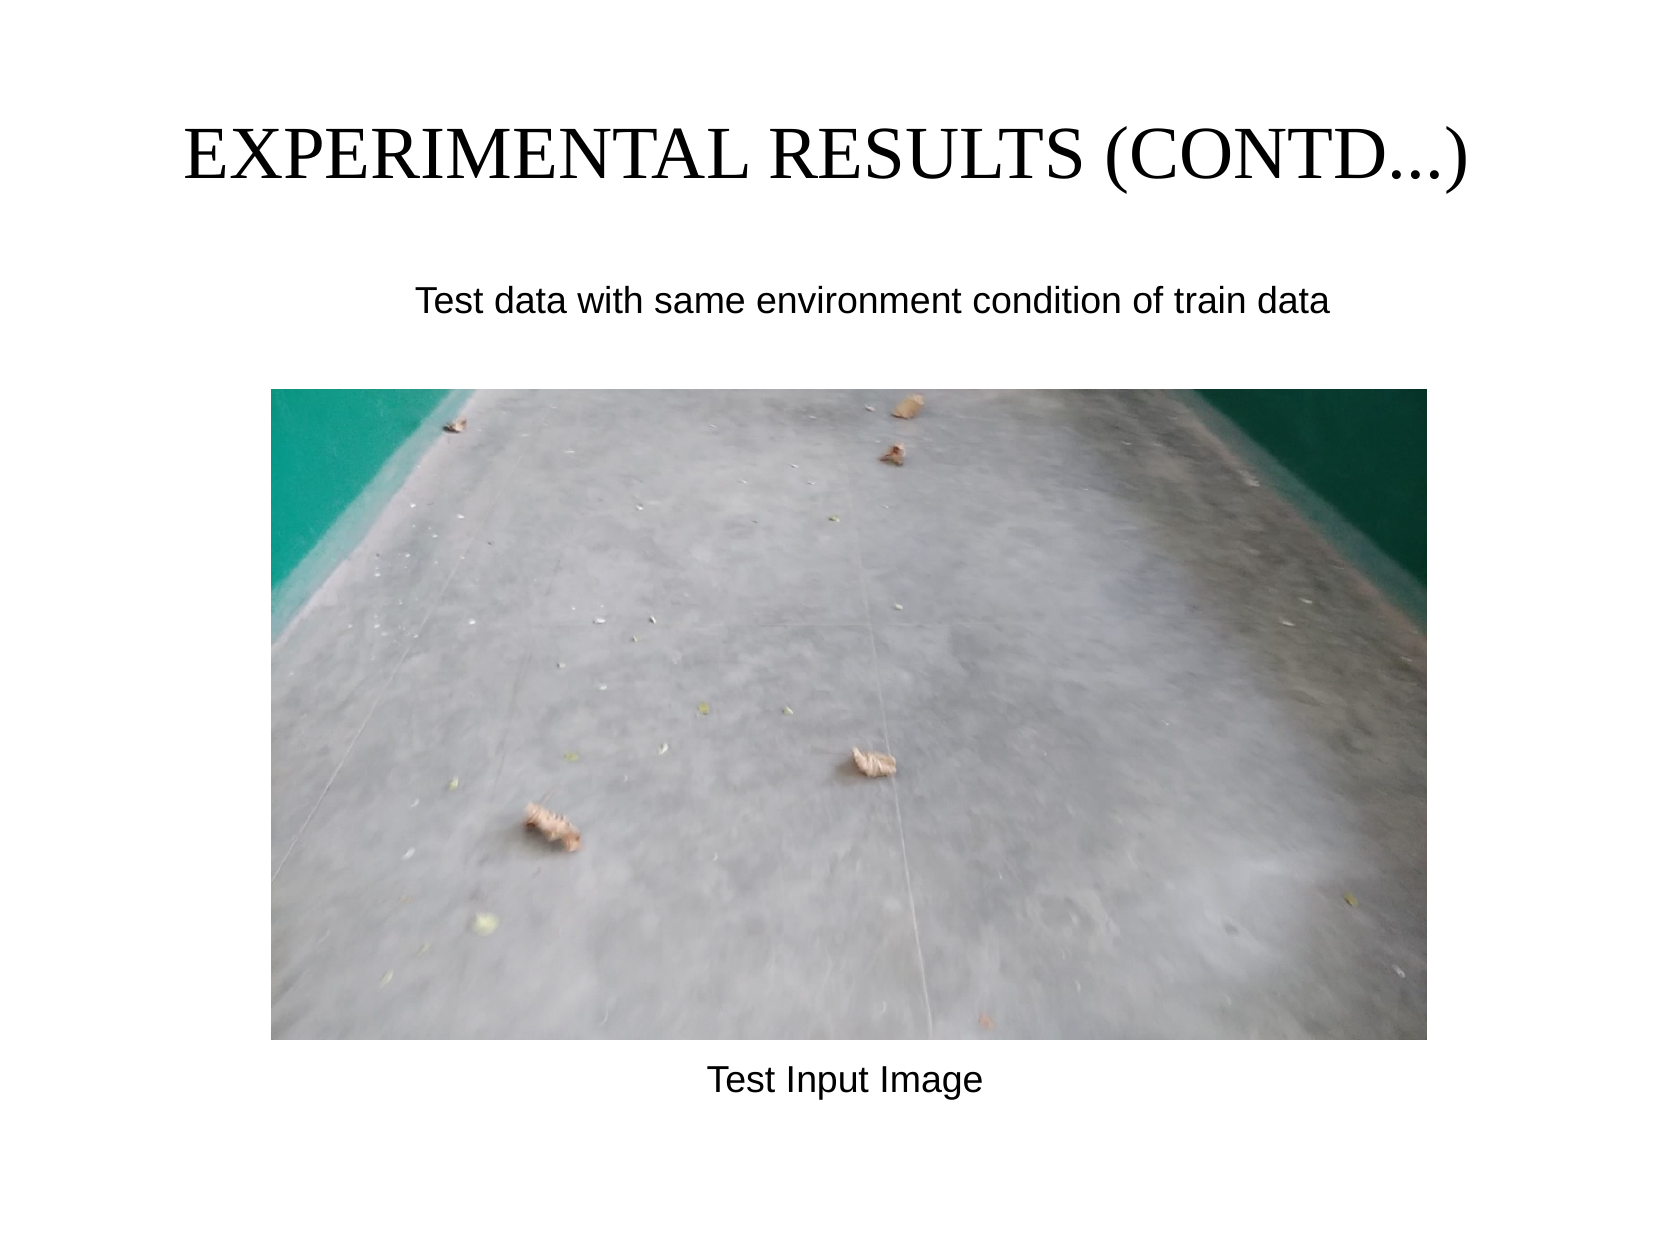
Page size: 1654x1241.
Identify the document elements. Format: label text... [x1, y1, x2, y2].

text_box Test data with same environment condition of train data [354, 271, 1371, 371]
text_box Test Input Image [377, 1051, 1323, 1108]
title EXPERIMENTAL RESULTS (CONTD...) [82, 49, 1571, 257]
picture [271, 389, 1427, 1040]
